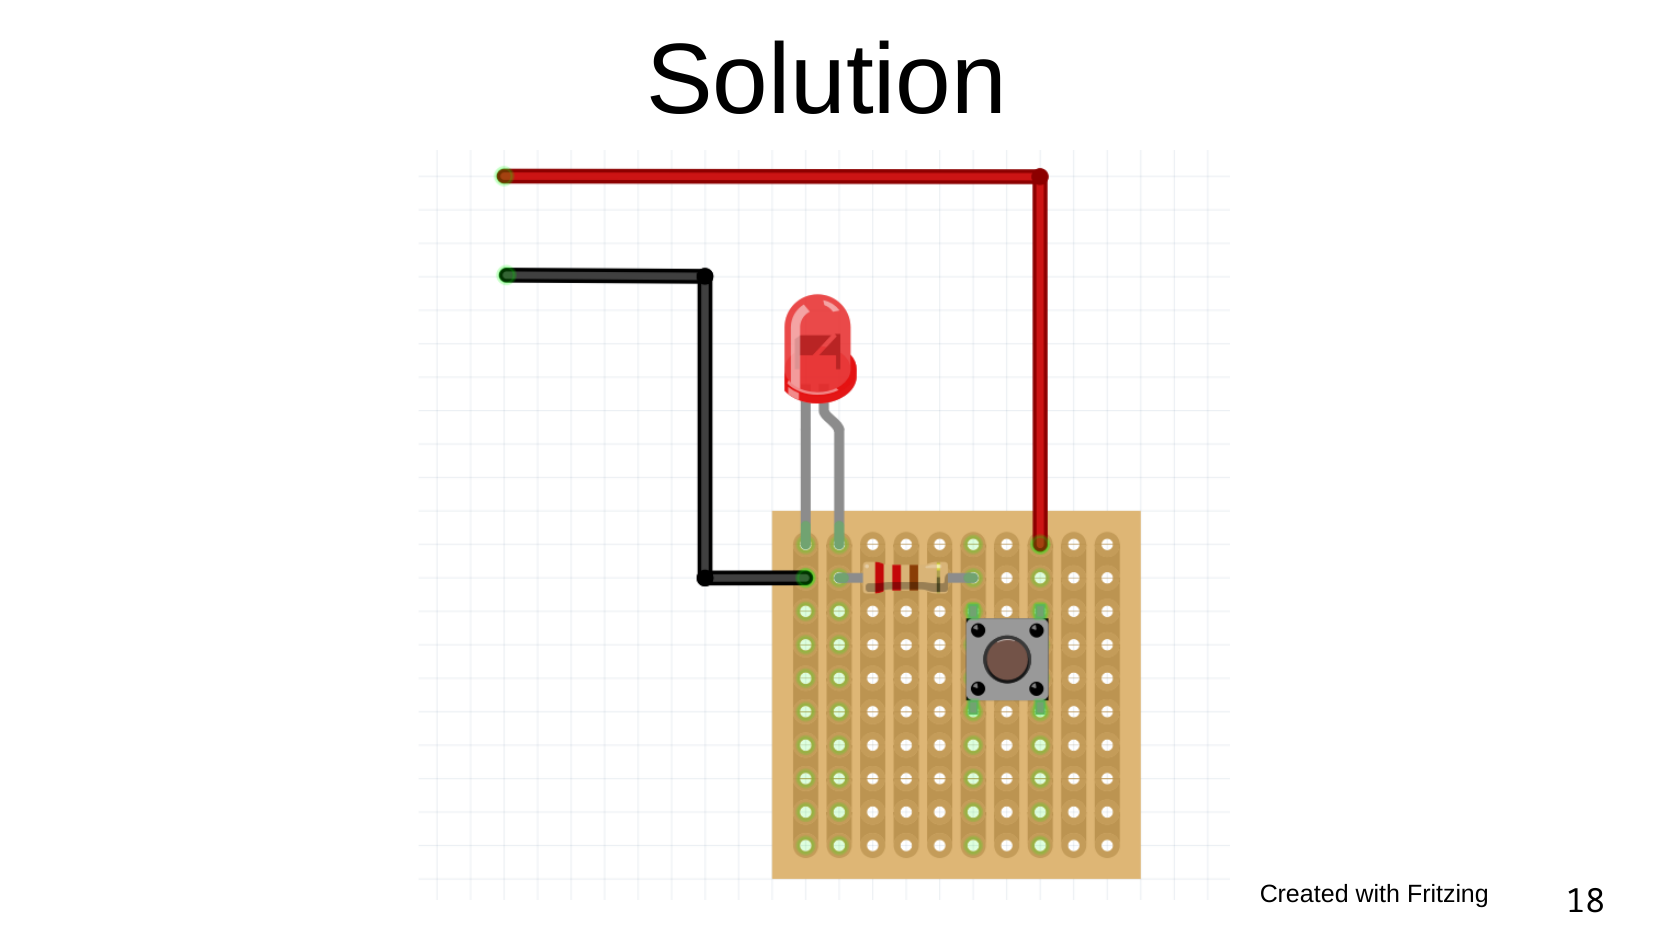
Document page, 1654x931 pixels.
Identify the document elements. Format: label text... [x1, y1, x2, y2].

title Solution [82, 1, 1571, 157]
text_box Created with Fritzing [1245, 872, 1531, 916]
picture [418, 150, 1231, 900]
